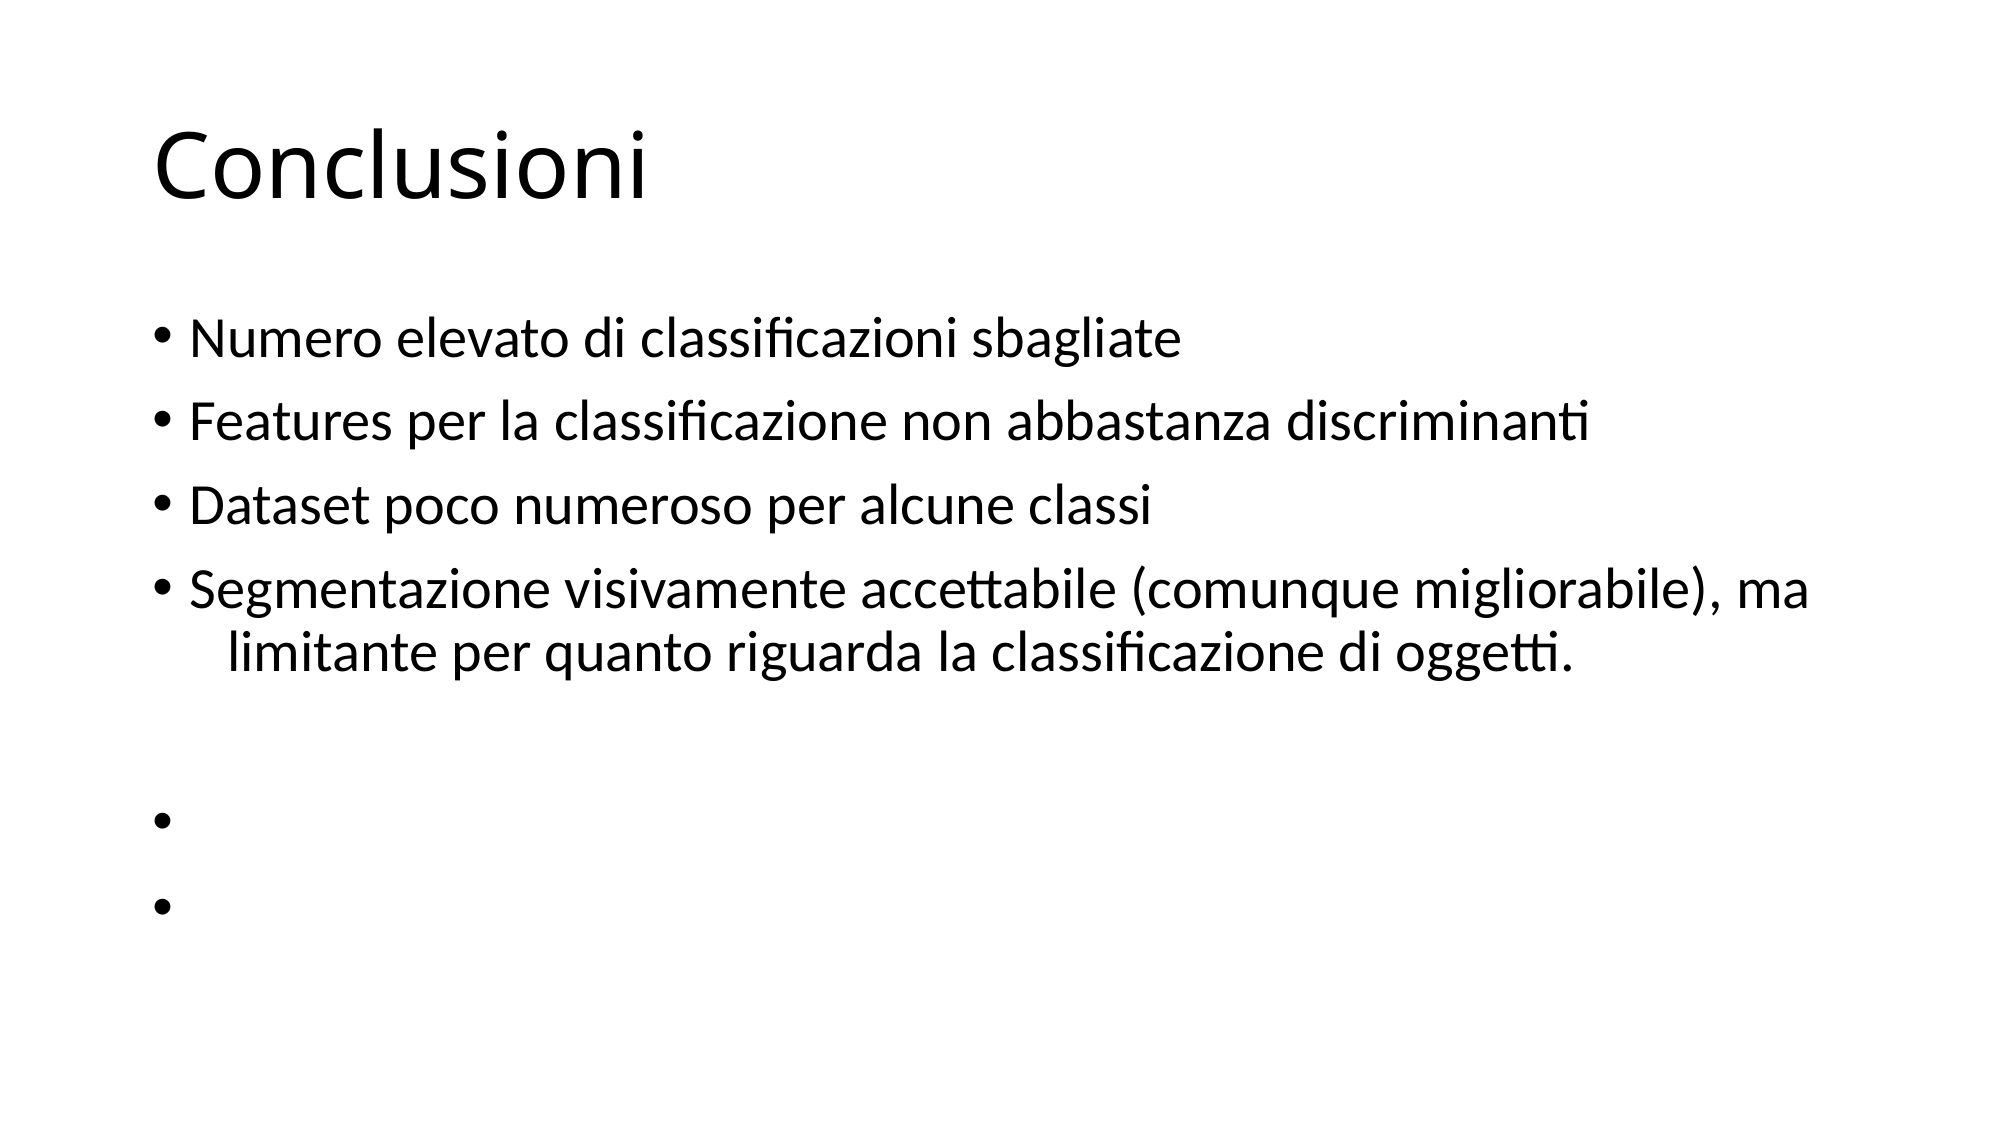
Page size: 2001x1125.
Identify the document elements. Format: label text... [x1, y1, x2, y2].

title Conclusioni [137, 59, 1863, 278]
list Numero elevato di classificazioni sbagliate Features per la classificazione non abbastanza discriminanti Dataset poco numeroso per alcune classi Segmentazione visivamente accettabile (comunque migliorabile), ma limitante per quanto riguarda la classificazione di oggetti. [137, 299, 1863, 1014]
